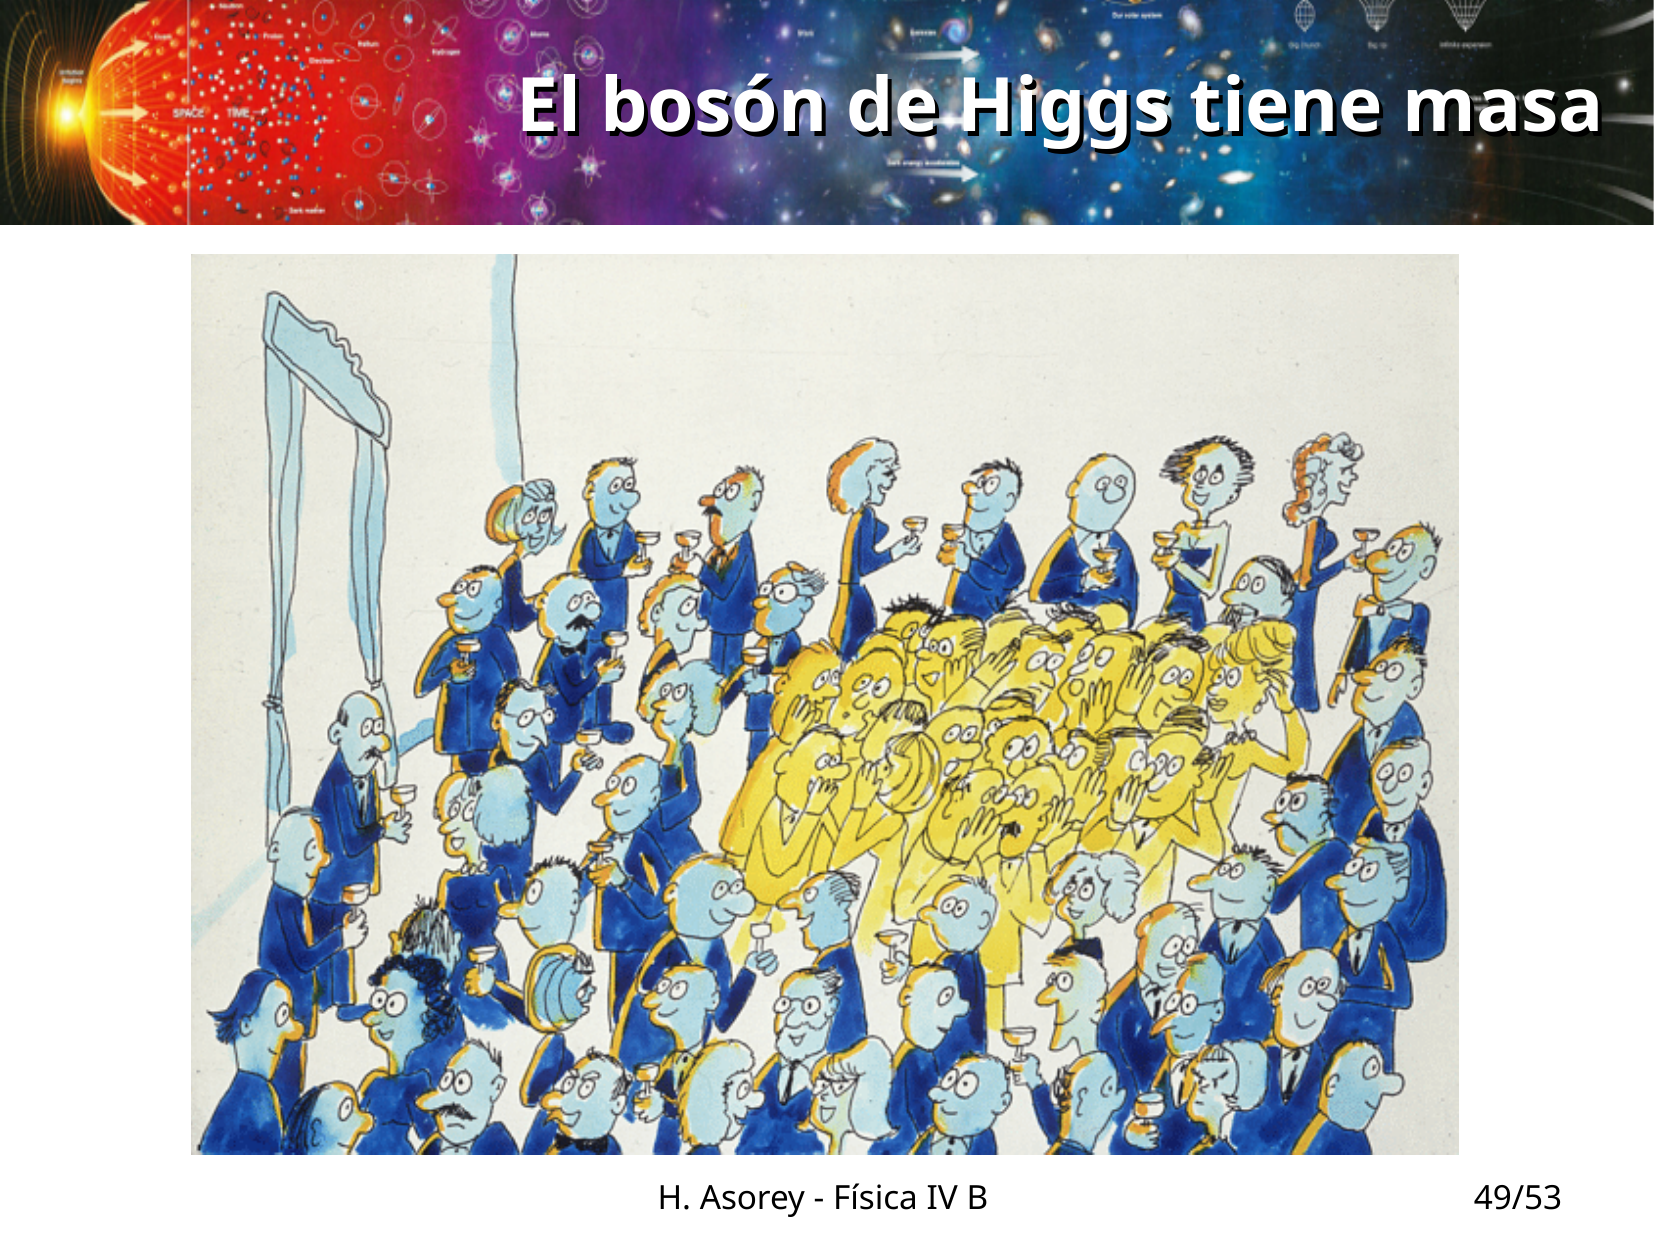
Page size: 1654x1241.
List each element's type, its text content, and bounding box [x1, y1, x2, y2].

picture [0, 0, 1654, 225]
title El bosón de Higgs tiene masa [45, 15, 1606, 191]
picture [191, 254, 1459, 1156]
